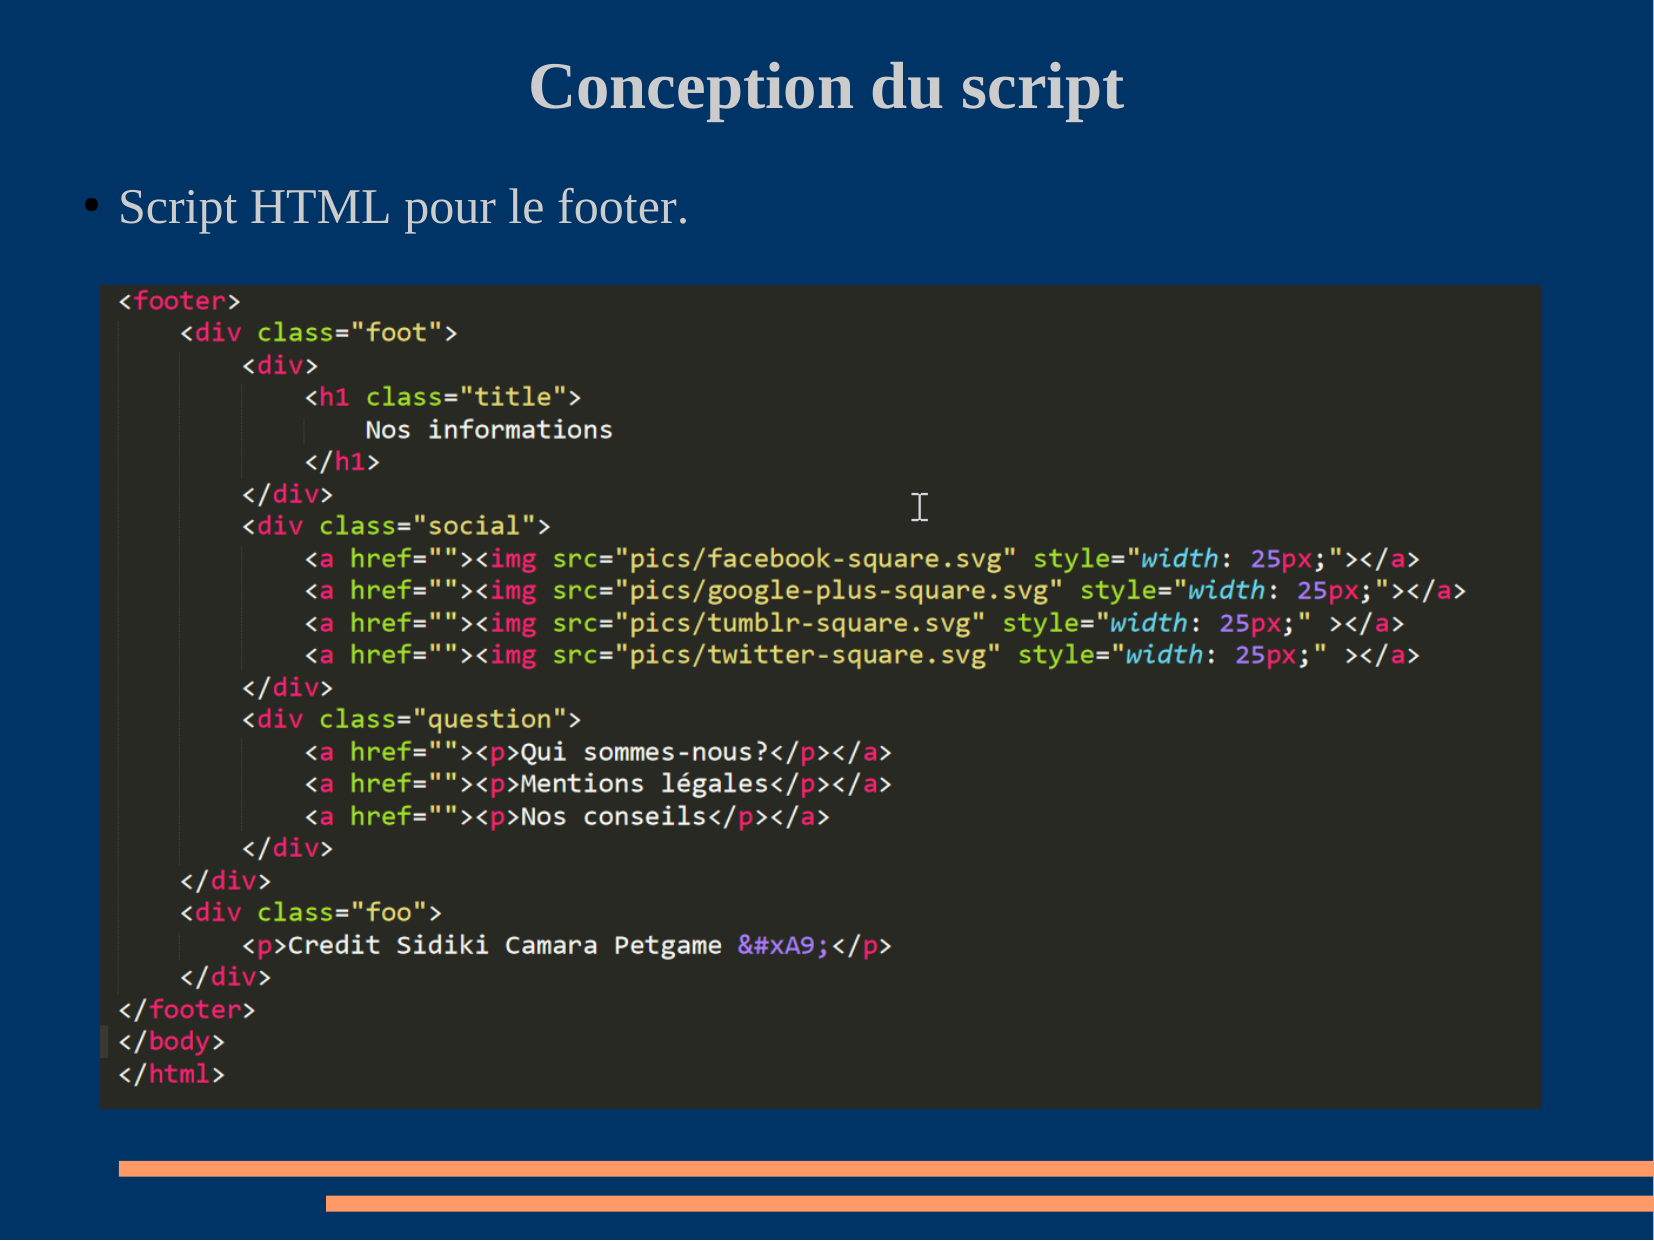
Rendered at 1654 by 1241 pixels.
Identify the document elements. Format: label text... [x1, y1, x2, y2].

subtitle Conception du script Script HTML pour le footer. [82, 49, 1571, 1109]
